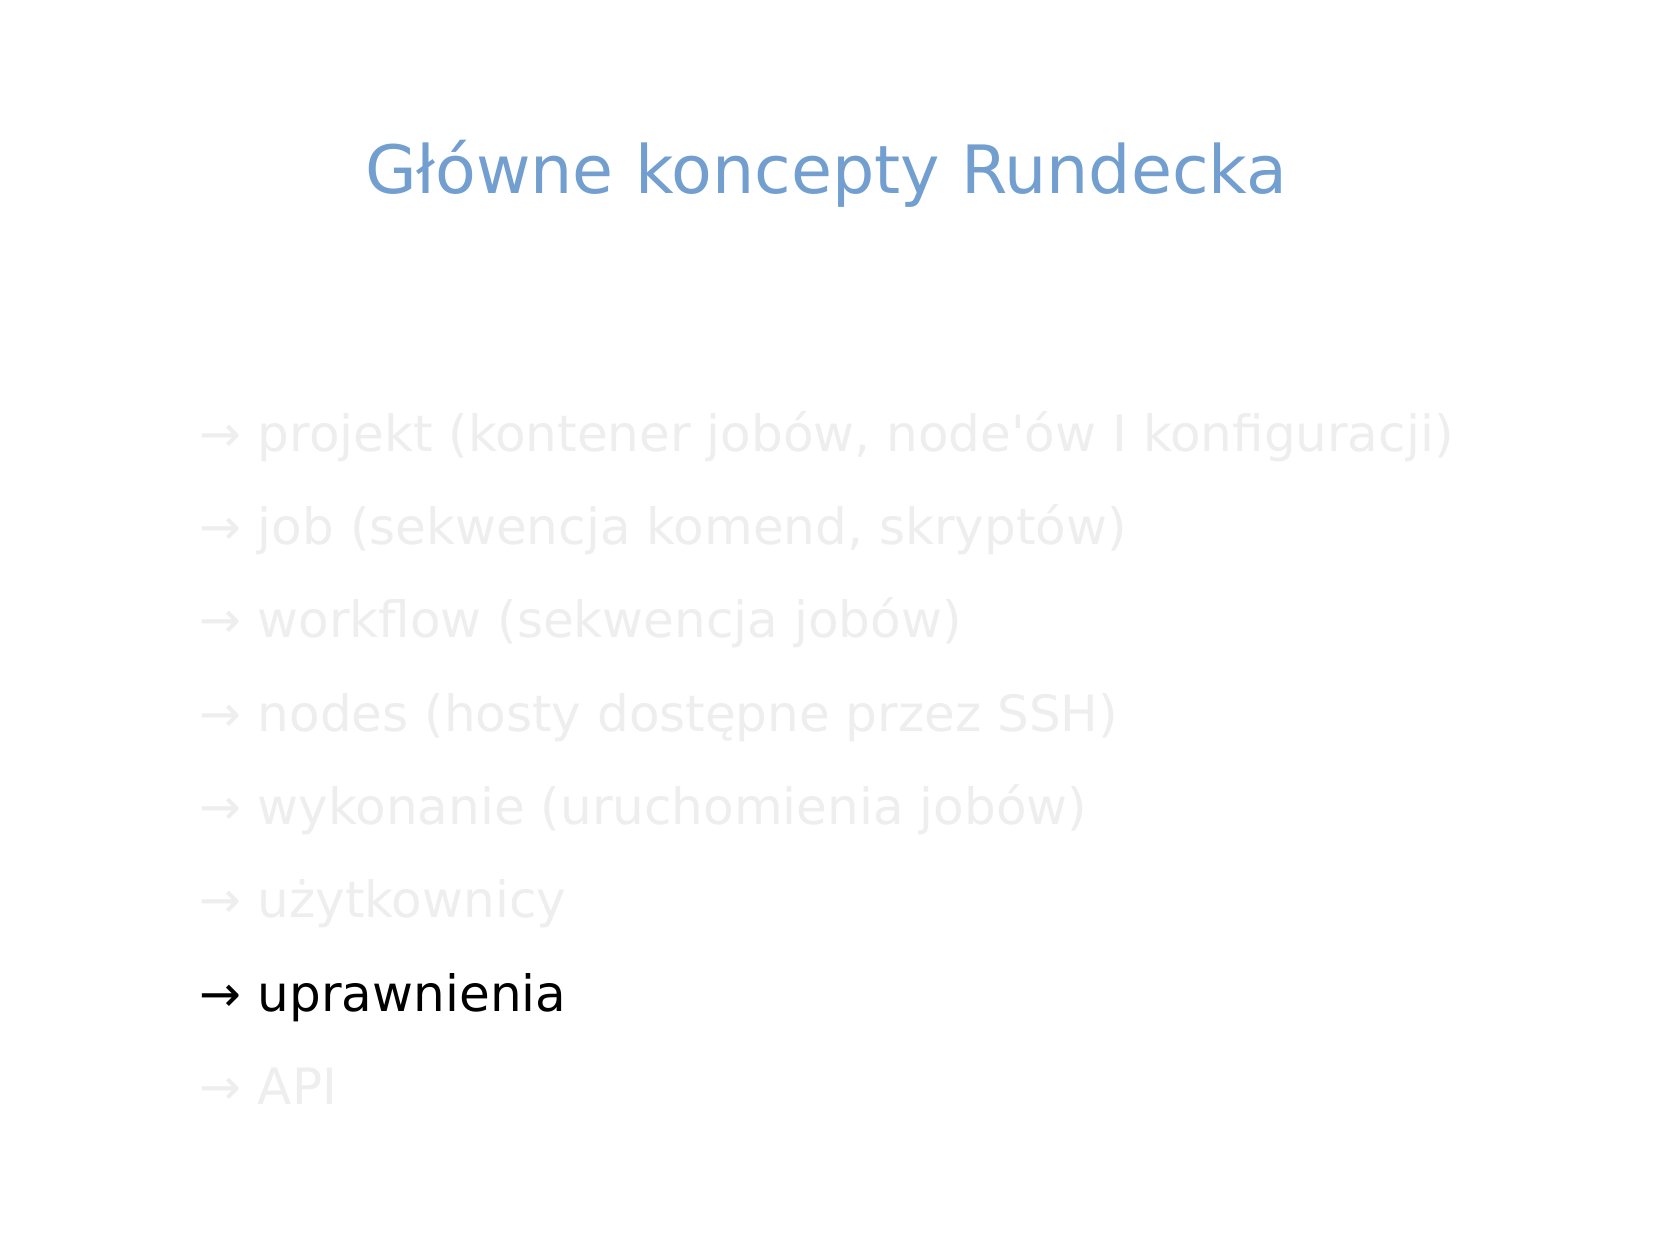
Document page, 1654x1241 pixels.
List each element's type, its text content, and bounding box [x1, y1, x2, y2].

text_box Główne koncepty Rundecka [350, 123, 1304, 217]
text_box → projekt (kontener jobów, node'ów I konfiguracji) → job (sekwencja komend, skryptów) → workflow (sekwencja jobów) → nodes (hosty dostępne przez SSH) → wykonanie (uruchomienia jobów) → użytkownicy → uprawnienia → API [185, 368, 1469, 1095]
